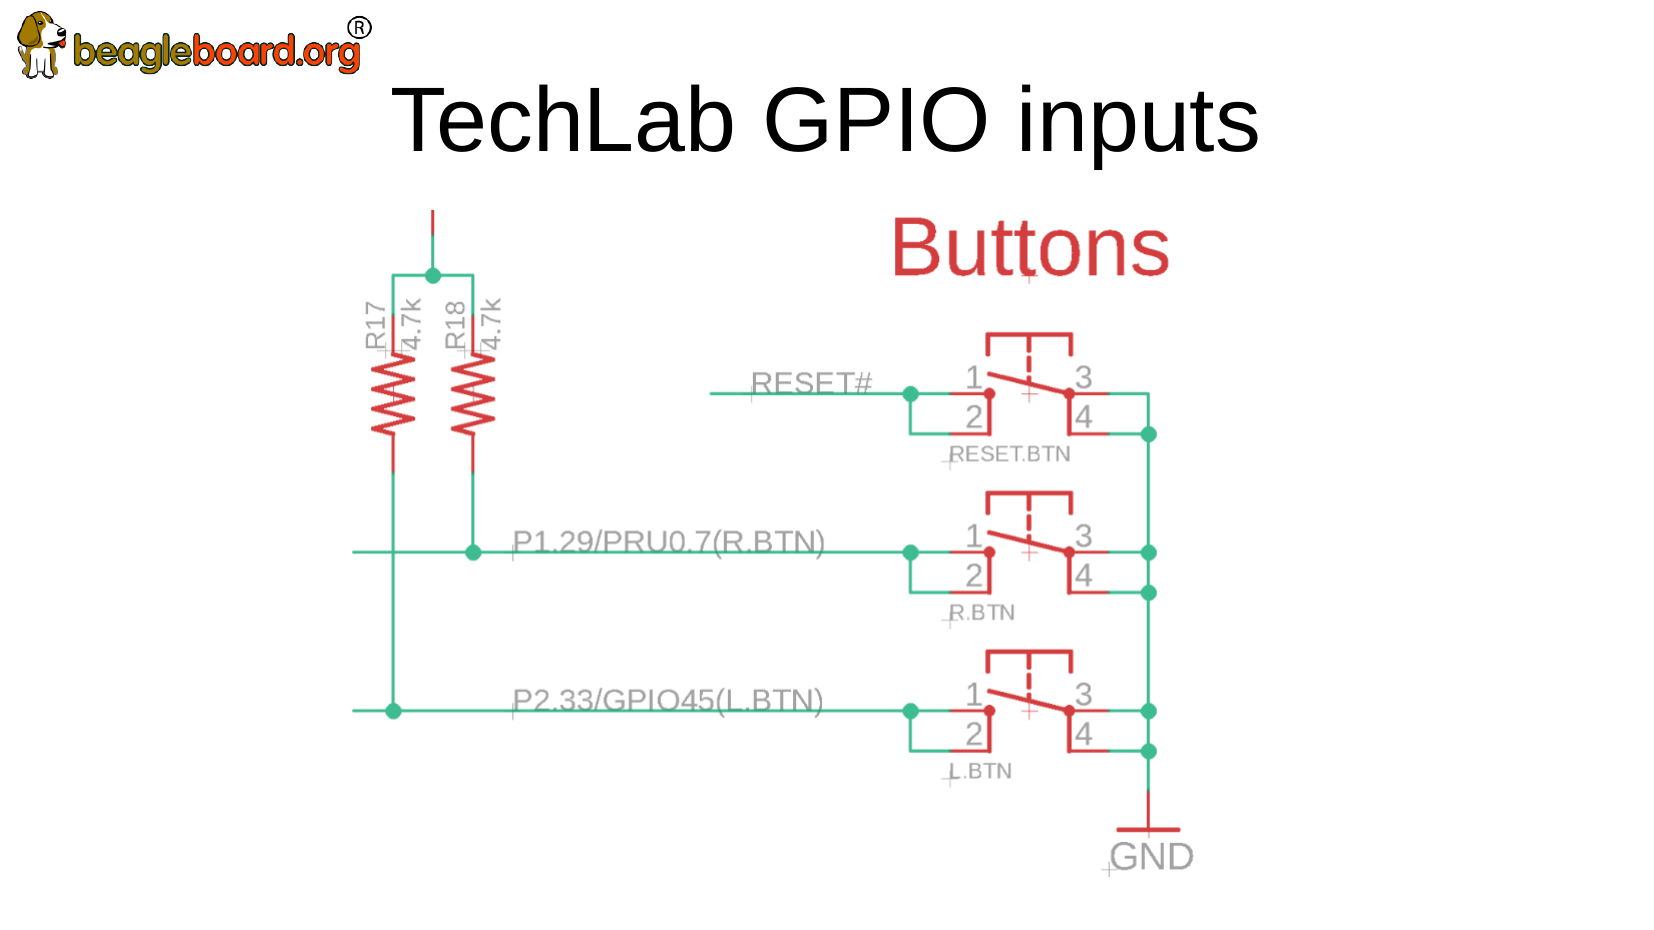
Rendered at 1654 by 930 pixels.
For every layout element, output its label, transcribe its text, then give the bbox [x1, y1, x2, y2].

text_box TechLab GPIO inputs [82, 36, 1571, 193]
picture [320, 210, 1274, 878]
picture [17, 11, 372, 79]
